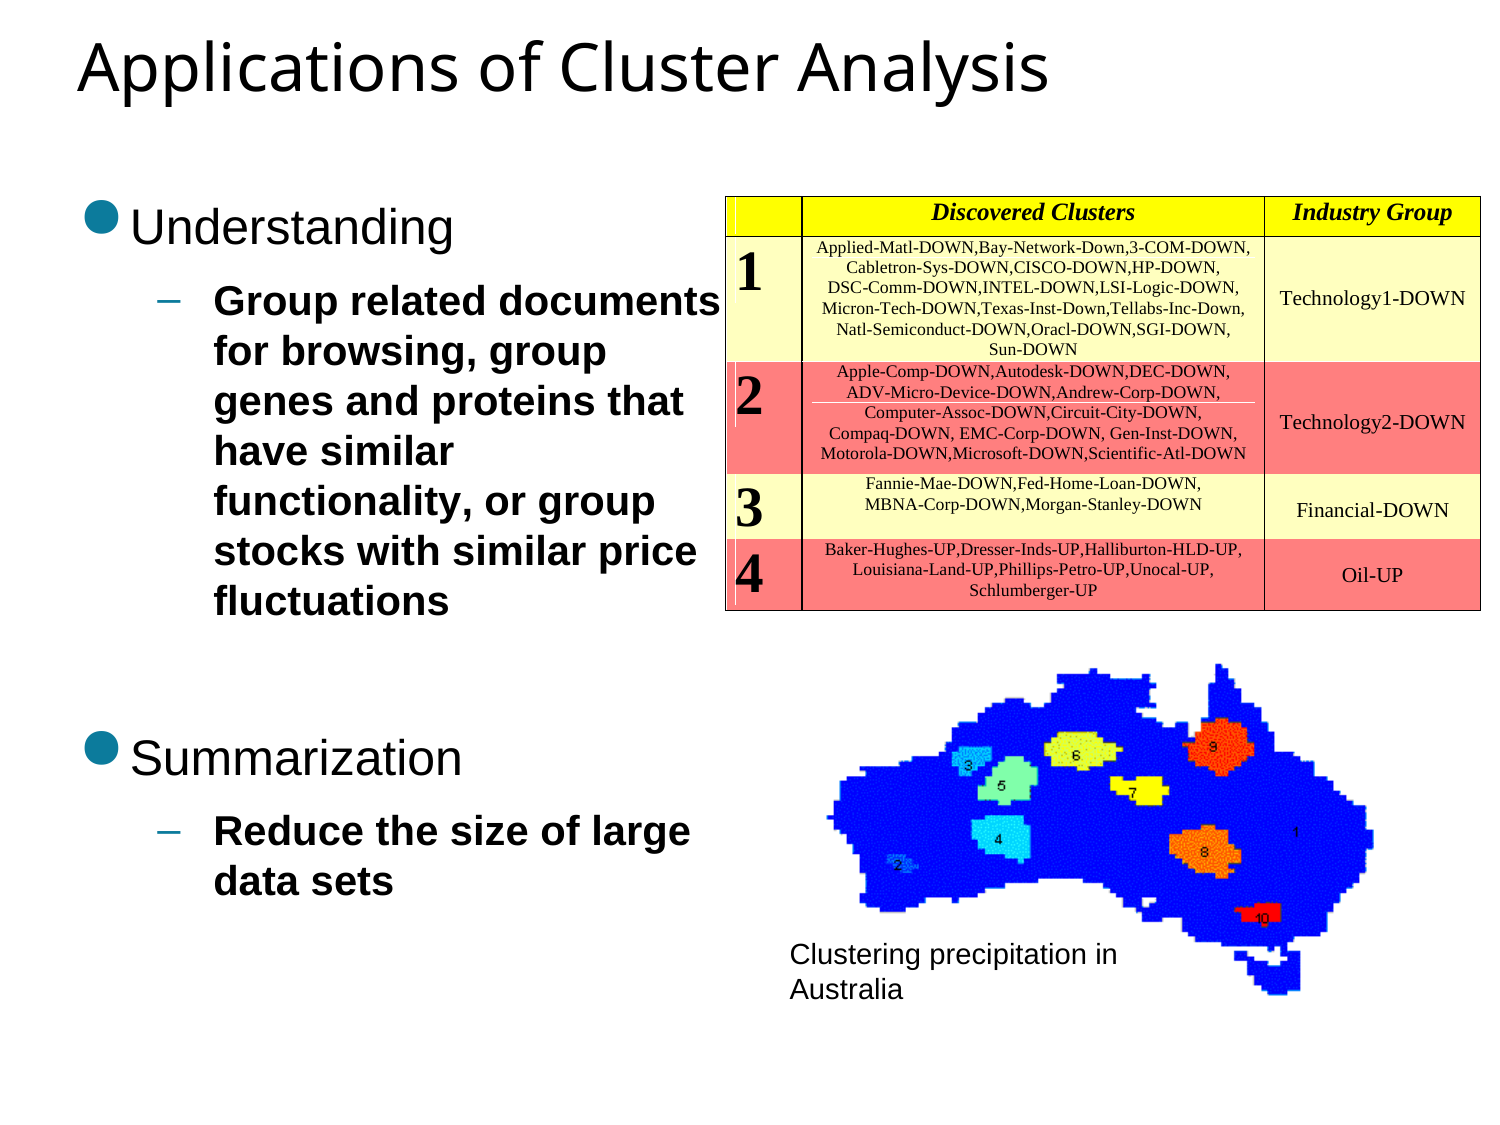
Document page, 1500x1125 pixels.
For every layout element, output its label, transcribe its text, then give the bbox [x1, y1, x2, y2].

text_box Applications of Cluster Analysis [62, 24, 1421, 113]
chart [712, 195, 1500, 634]
text_box Understanding Group related documents for browsing, group genes and proteins that have similar functionality, or group stocks with similar price fluctuations Summarization Reduce the size of large data sets [67, 187, 738, 1038]
picture [812, 637, 1413, 1044]
text_box Clustering precipitation in Australia [774, 927, 1138, 1013]
